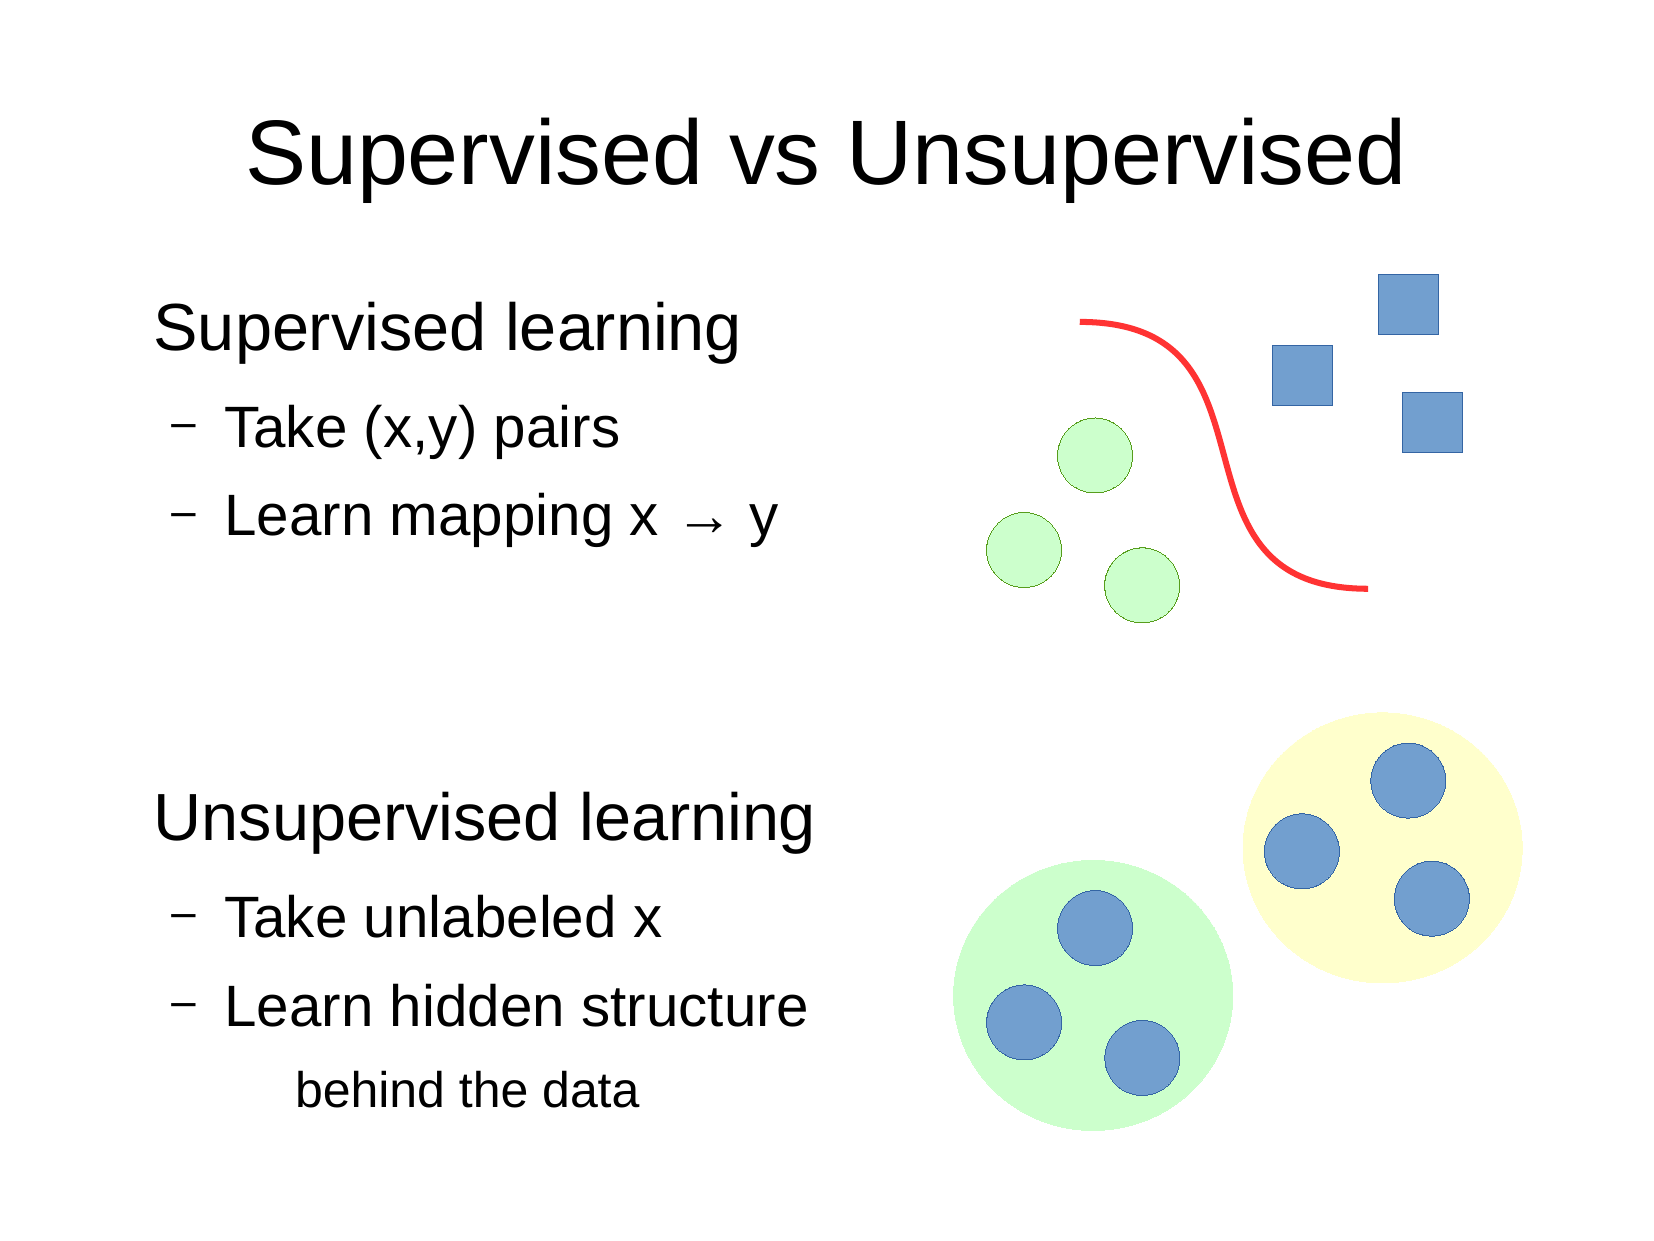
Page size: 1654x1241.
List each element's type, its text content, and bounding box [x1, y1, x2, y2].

text_box [1394, 861, 1470, 937]
title Supervised vs Unsupervised [82, 49, 1571, 257]
text_box [1057, 890, 1133, 966]
text_box [1272, 345, 1333, 406]
text_box [986, 512, 1062, 588]
text_box [1104, 547, 1180, 623]
text_box [1370, 743, 1446, 819]
list Supervised learning Take (x,y) pairs Learn mapping x → y Unsupervised learning Take unlabeled x Learn hidden structure behind the data [82, 290, 1571, 1241]
text_box [1402, 392, 1463, 453]
text_box [1378, 274, 1439, 335]
text_box [986, 984, 1062, 1060]
text_box [1264, 813, 1340, 889]
text_box [1104, 1020, 1180, 1096]
text_box [1057, 417, 1133, 493]
